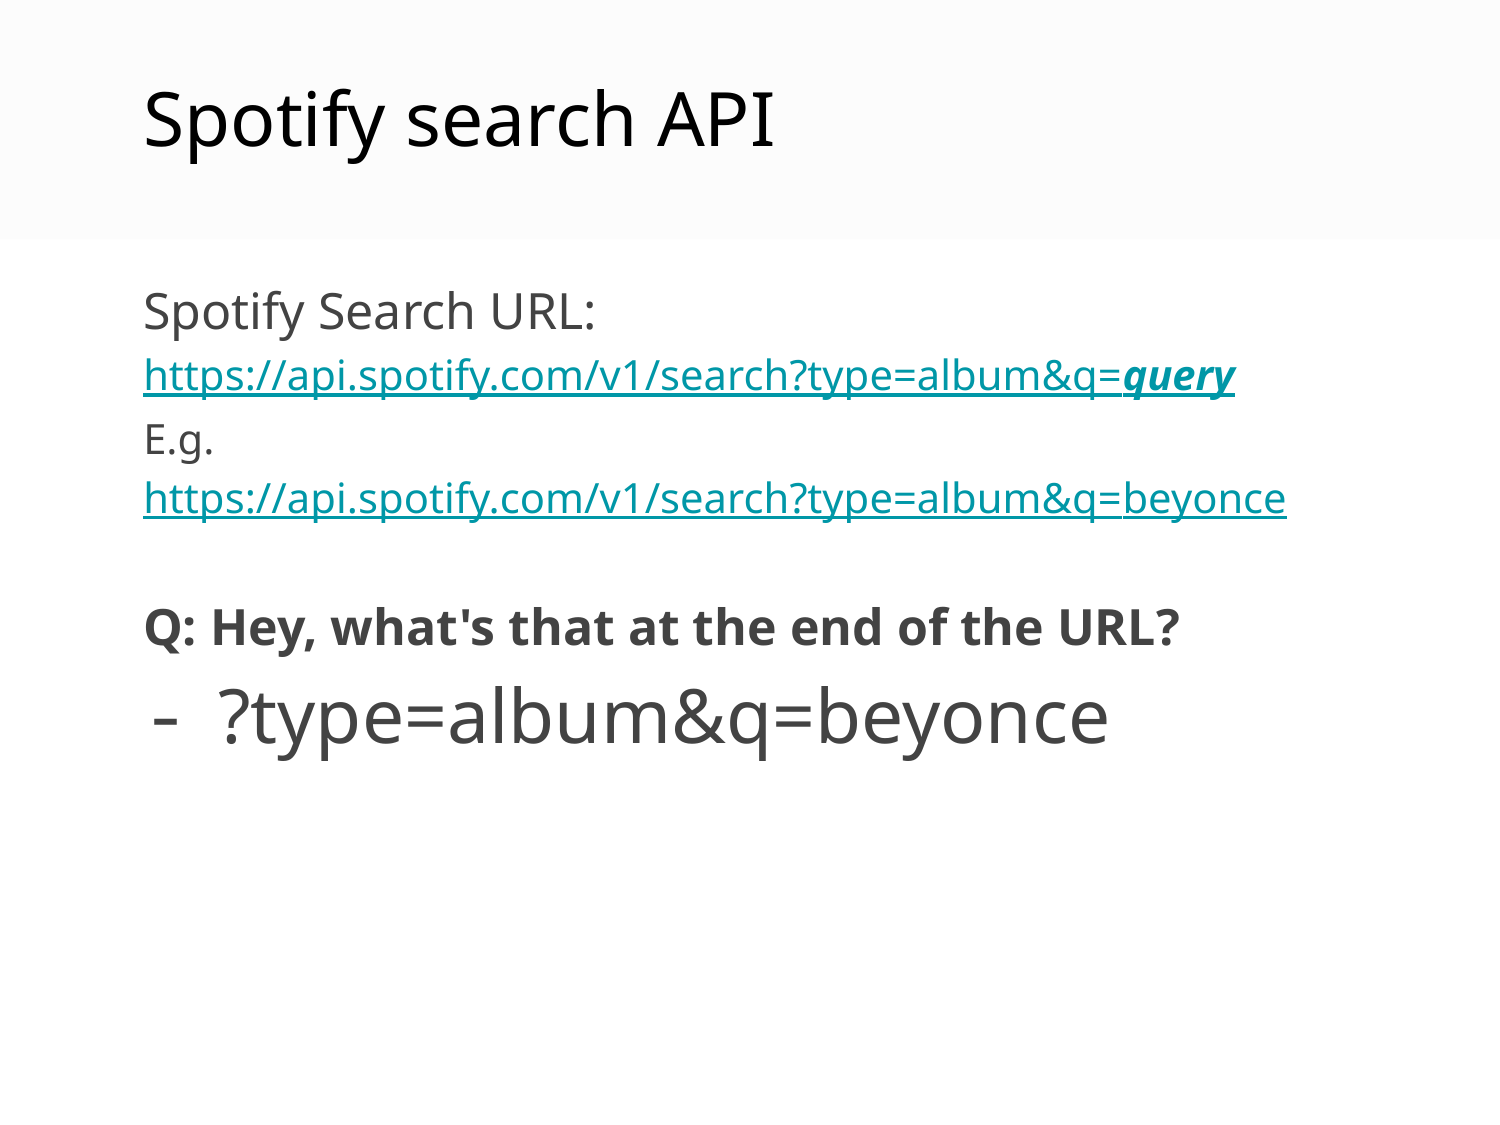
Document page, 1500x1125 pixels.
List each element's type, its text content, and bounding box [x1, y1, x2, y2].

list Spotify Search URL: https://api.spotify.com/v1/search?type=album&q=query E.g. https://api.spotify.com/v1/search?type=album&q=beyonce Q: Hey, what's that at the end of the URL? ?type=album&q=beyonce [128, 255, 1392, 1004]
title Spotify search API [128, 56, 1372, 183]
